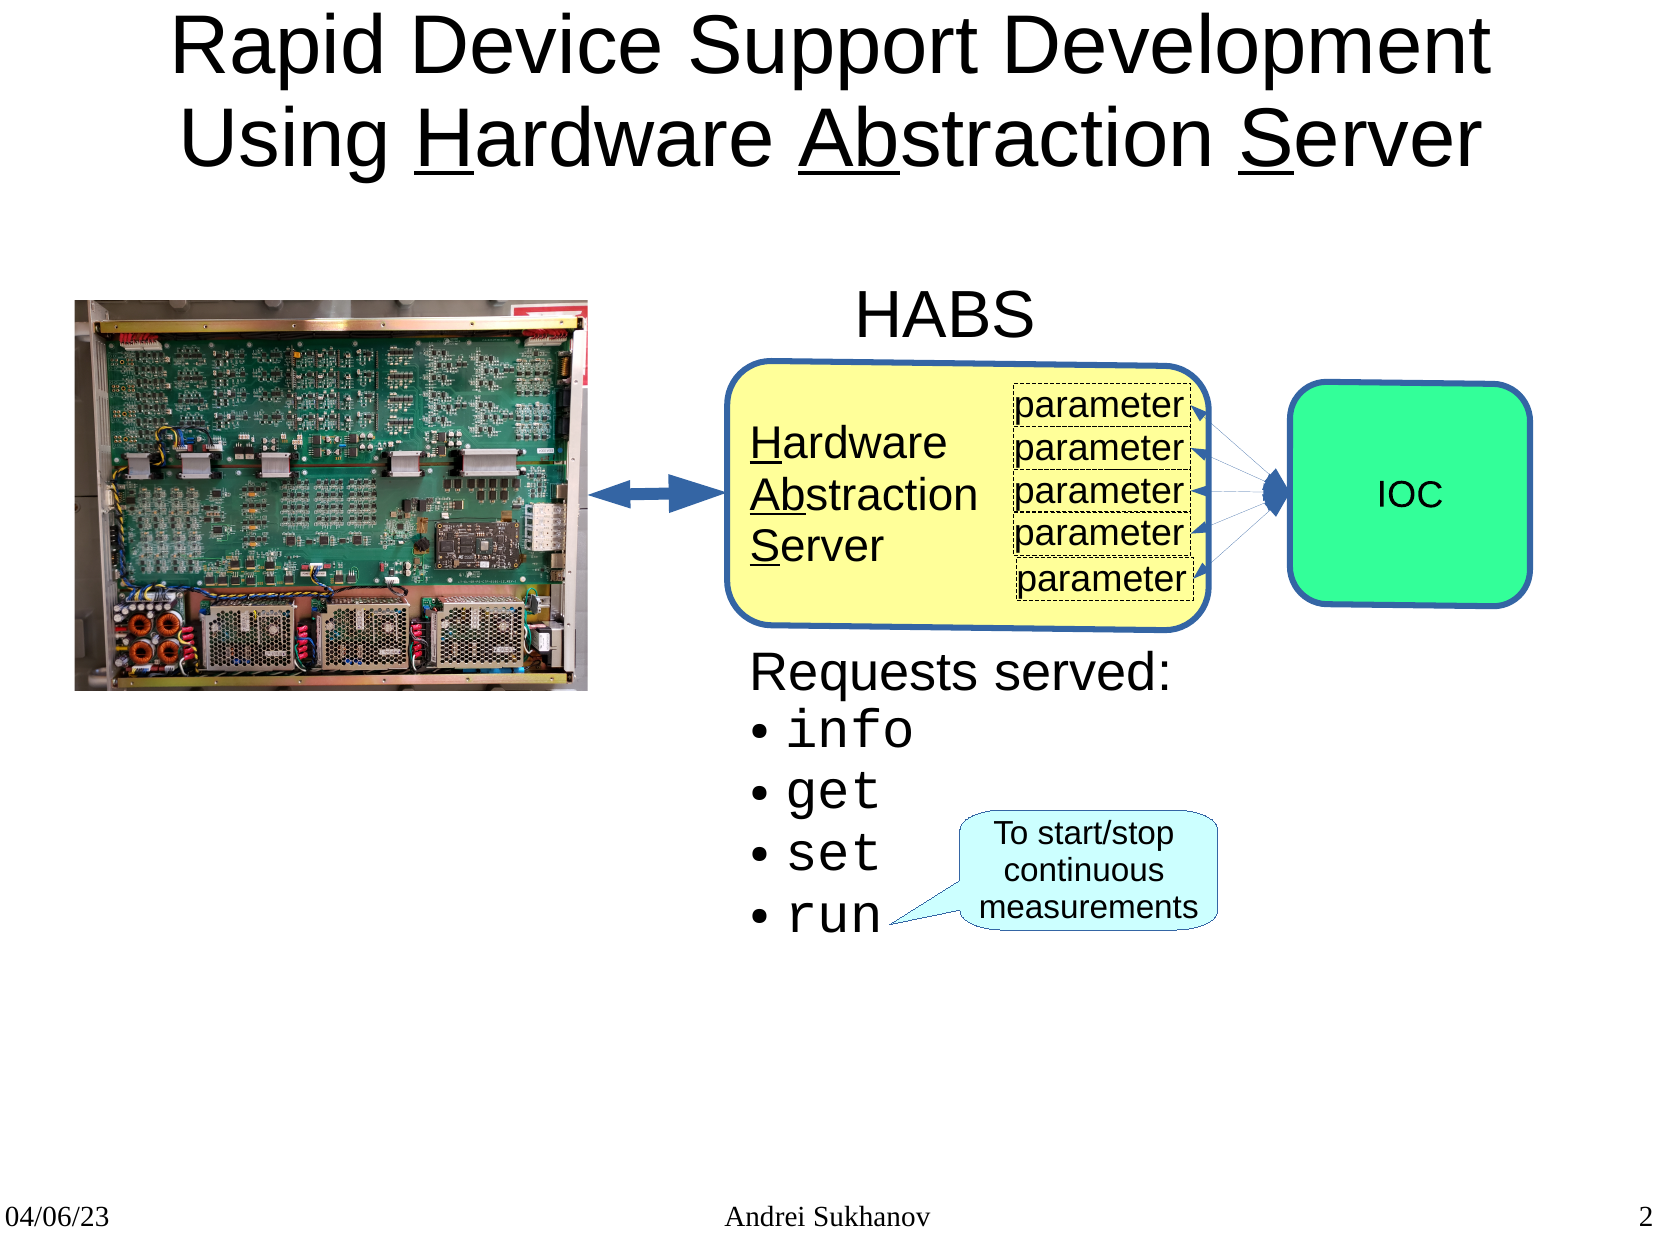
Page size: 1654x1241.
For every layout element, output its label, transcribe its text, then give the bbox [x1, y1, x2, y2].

text_box Requests served: info get set run [735, 634, 1261, 961]
text_box To start/stop continuous measurements [889, 810, 1218, 931]
title Rapid Device Support Development Using Hardware Abstraction Server [86, 0, 1576, 185]
text_box parameter [1017, 469, 1191, 511]
text_box [1191, 450, 1209, 490]
text_box parameter [1013, 383, 1191, 426]
text_box [727, 361, 1209, 631]
text_box [1191, 408, 1209, 449]
text_box parameter [1016, 557, 1194, 601]
text_box IOC [1289, 381, 1531, 607]
text_box parameter [1017, 426, 1191, 469]
text_box parameter [1017, 511, 1191, 556]
text_box [1017, 533, 1209, 575]
text_box Hardware Abstraction Server [734, 409, 1017, 585]
picture [74, 300, 588, 691]
text_box [1191, 492, 1209, 532]
text_box HABS [840, 270, 1103, 360]
